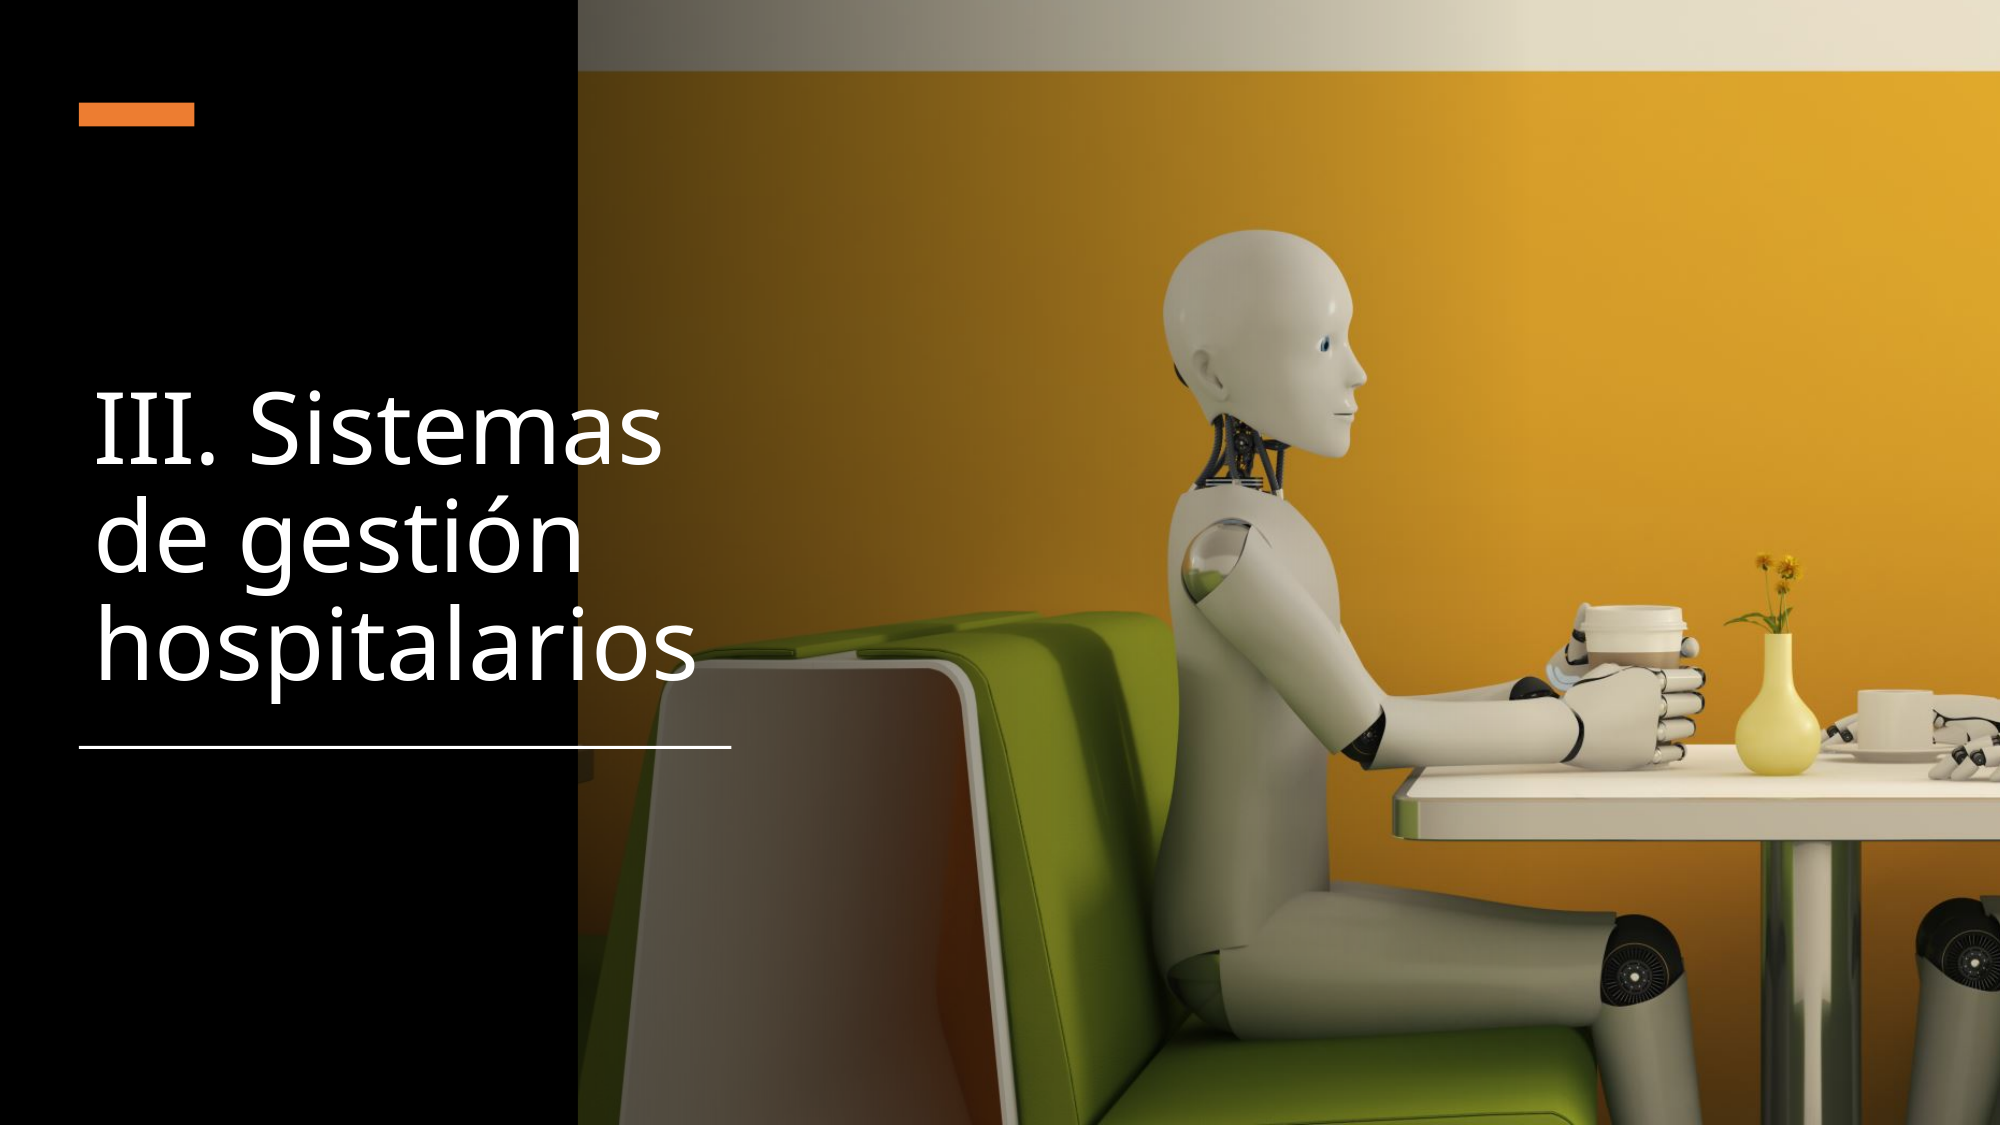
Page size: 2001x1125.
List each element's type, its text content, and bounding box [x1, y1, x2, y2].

title III. Sistemas de gestión hospitalarios [78, 184, 739, 710]
text_box [0, 0, 1532, 1125]
picture [1532, 0, 2000, 1125]
